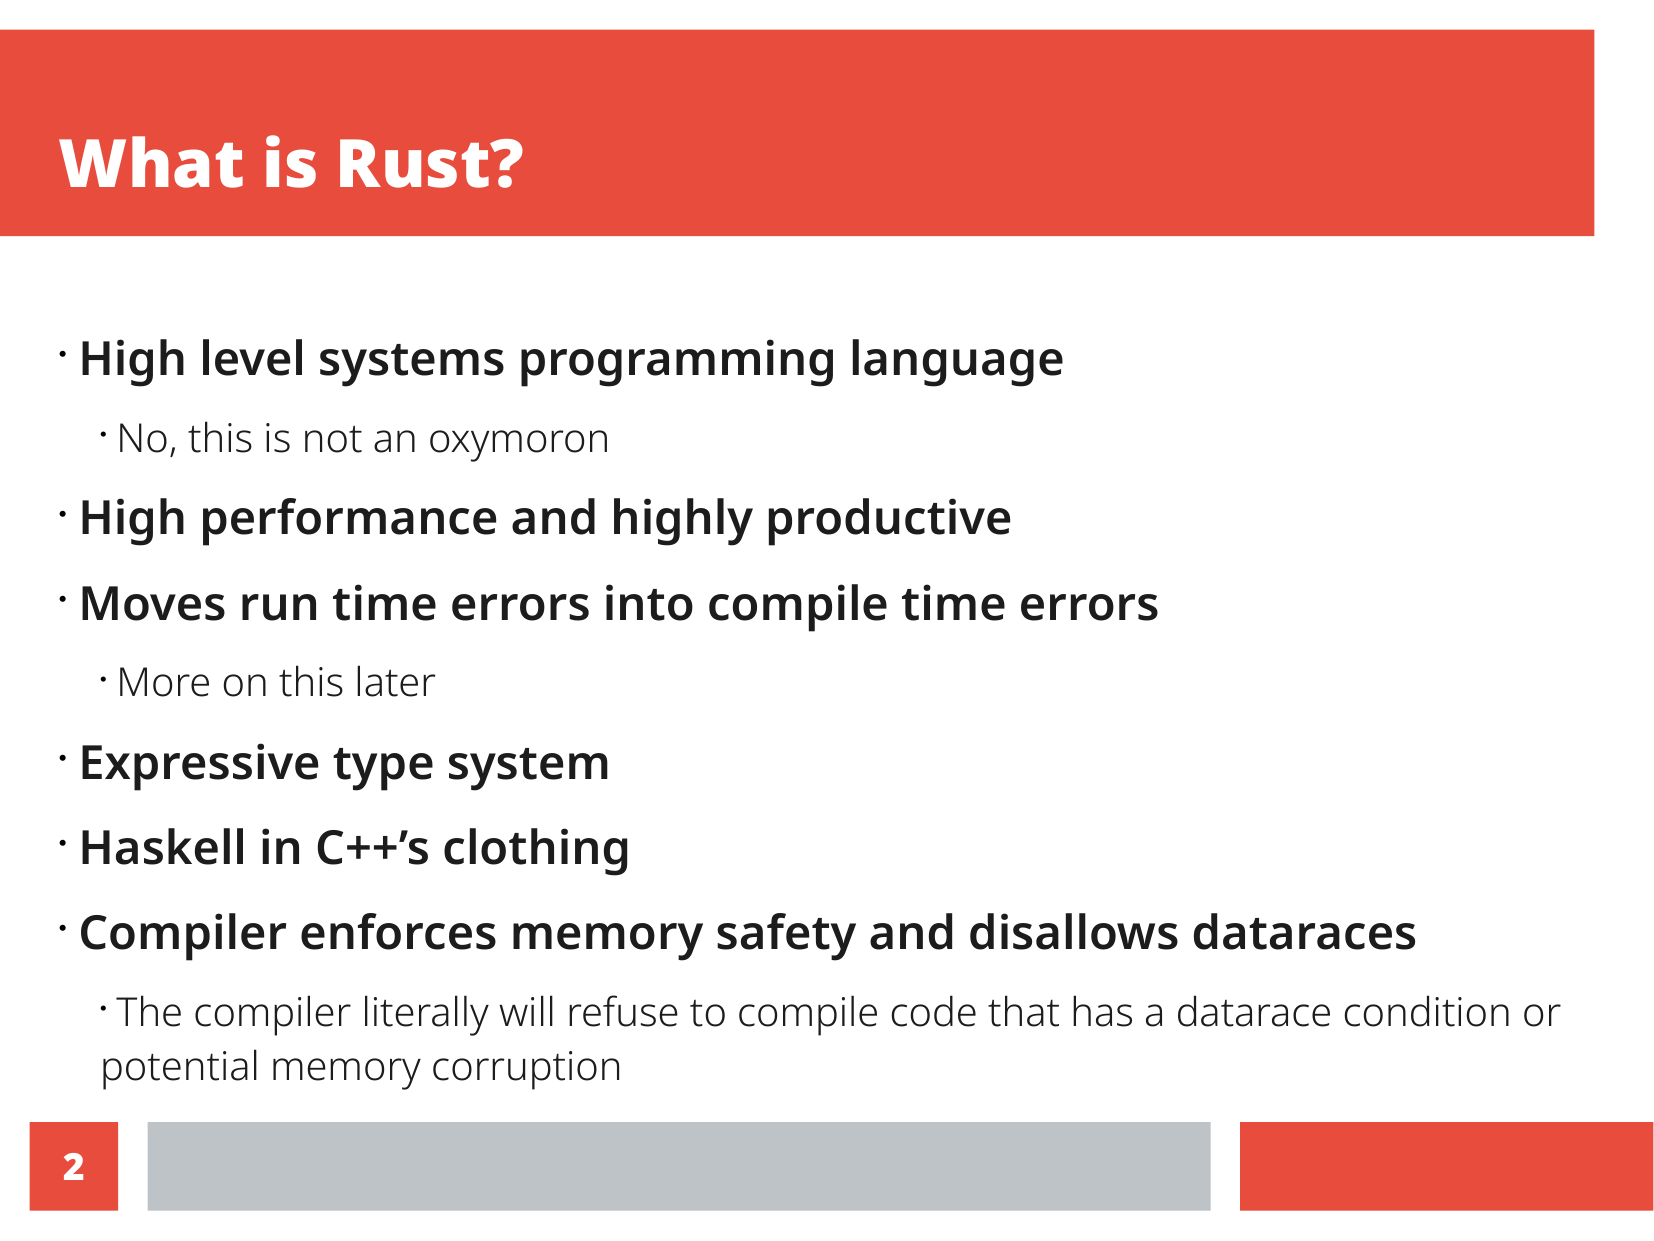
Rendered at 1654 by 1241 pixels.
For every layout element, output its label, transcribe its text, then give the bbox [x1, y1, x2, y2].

list High level systems programming language No, this is not an oxymoron High performance and highly productive Moves run time errors into compile time errors More on this later Expressive type system Haskell in C++’s clothing Compiler enforces memory safety and disallows dataraces The compiler literally will refuse to compile code that has a datarace condition or potential memory corruption [59, 324, 1565, 1093]
title What is Rust? [59, 59, 1595, 207]
